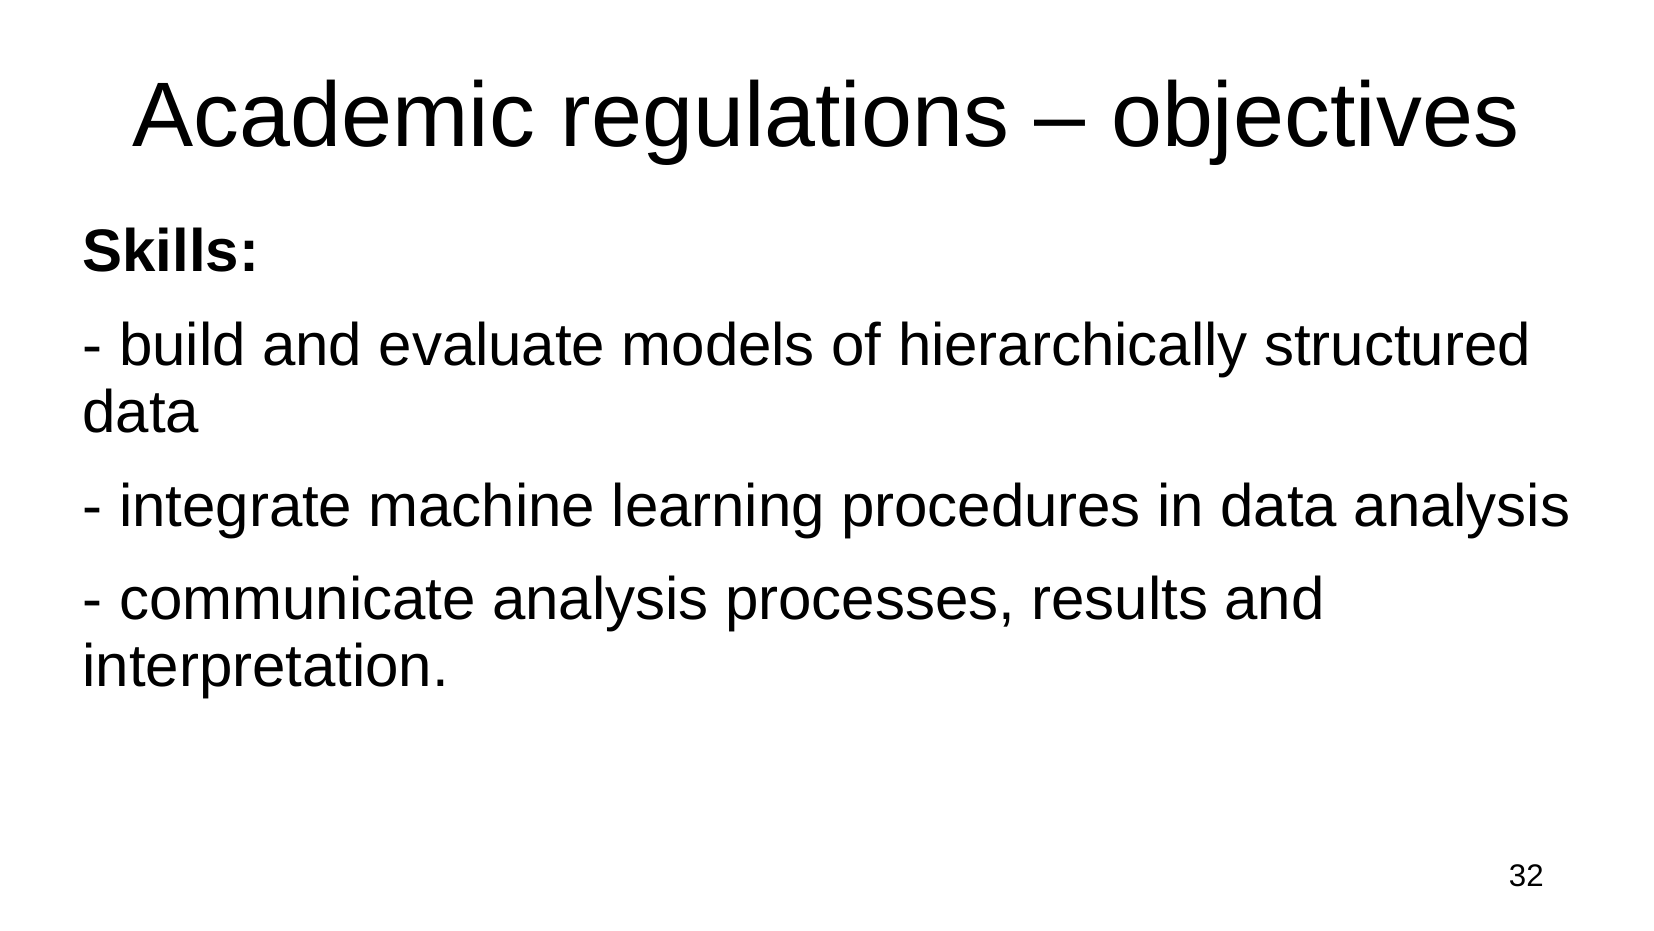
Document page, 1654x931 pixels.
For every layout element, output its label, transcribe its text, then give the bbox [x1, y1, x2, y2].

title Academic regulations – objectives [82, 37, 1571, 193]
text_box <nummer> [1494, 850, 1654, 921]
list Skills: - build and evaluate models of hierarchically structured data - integrate machine learning procedures in data analysis - communicate analysis processes, results and interpretation. [82, 217, 1571, 758]
